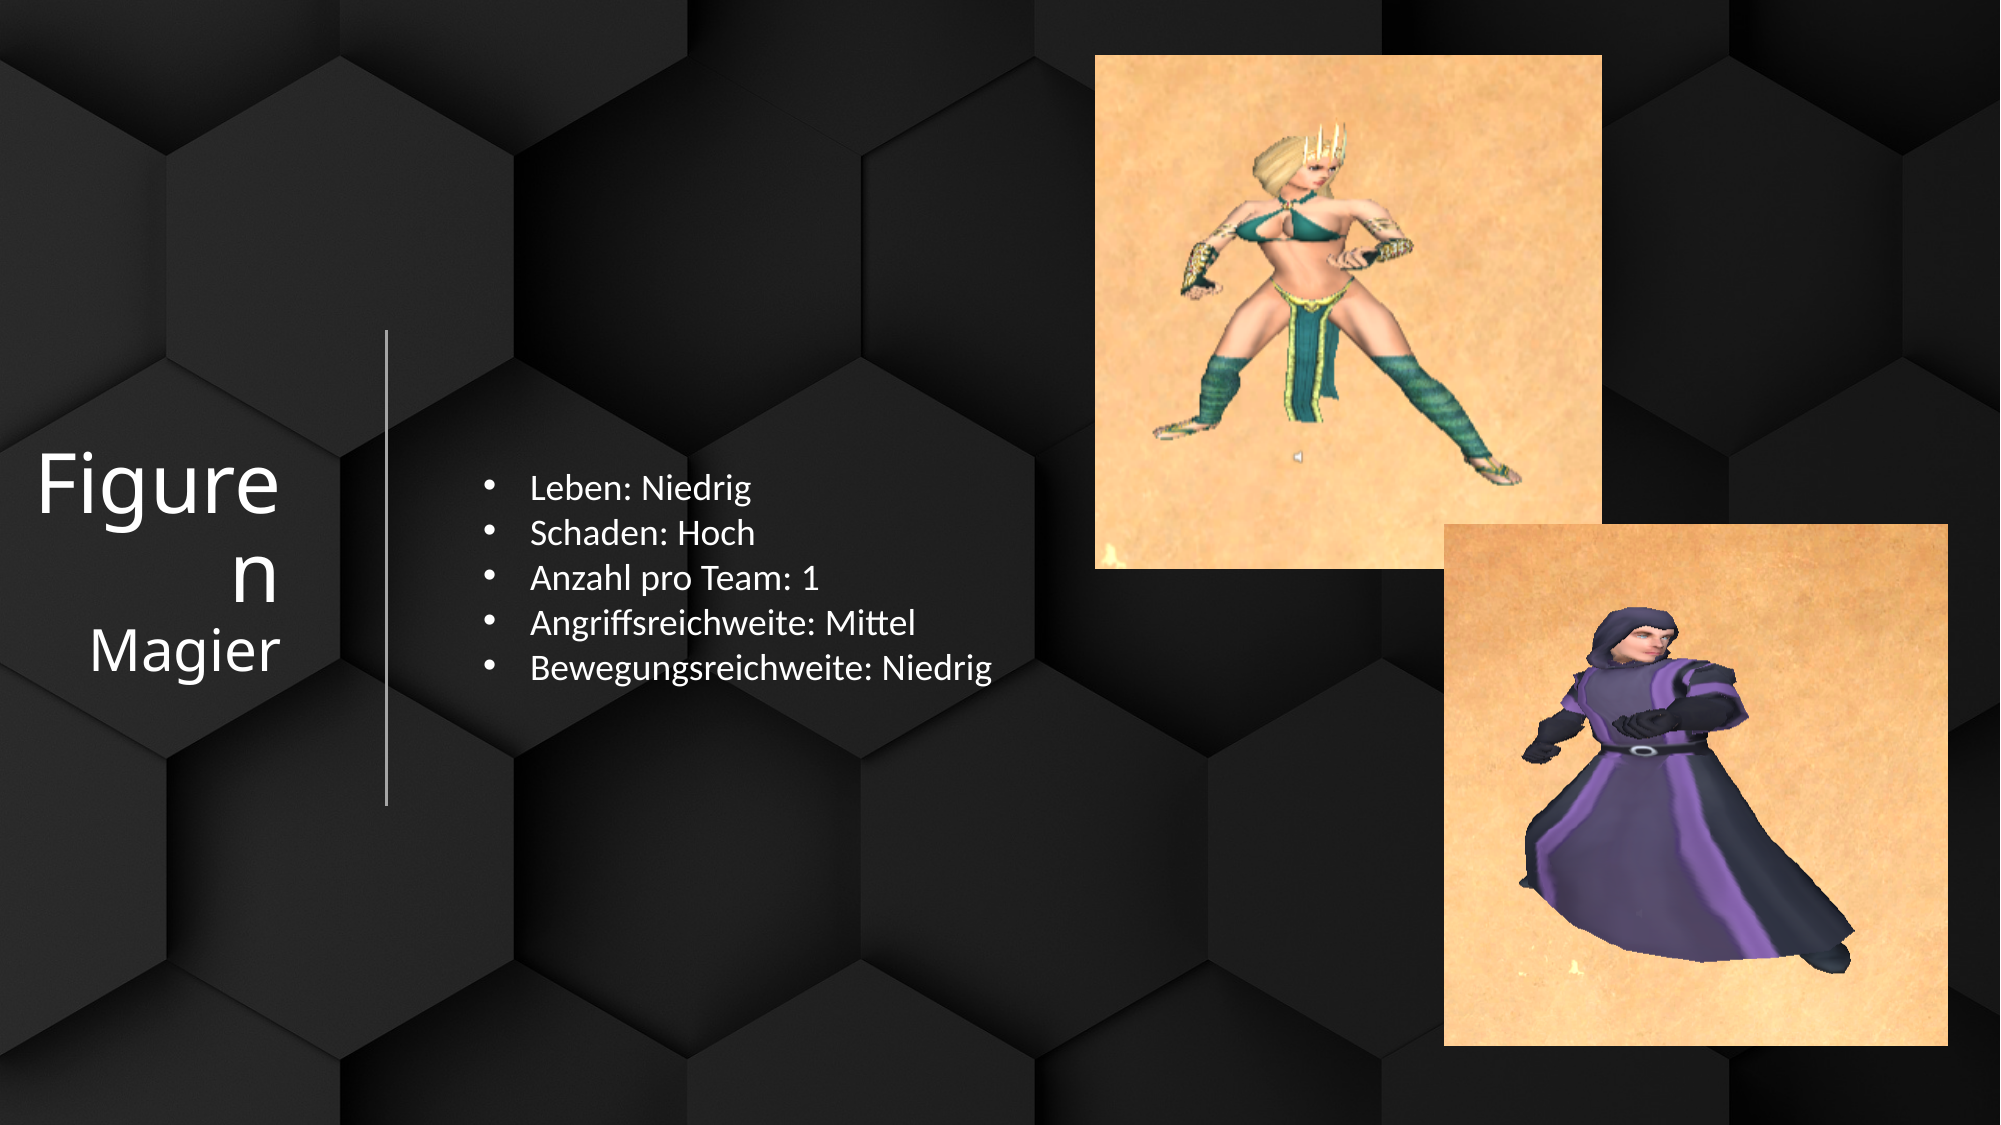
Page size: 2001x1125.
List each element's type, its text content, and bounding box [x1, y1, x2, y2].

text_box Leben: Niedrig Schaden: Hoch Anzahl pro Team: 1 Angriffsreichweite: Mittel Bewegungsreichweite: Niedrig [468, 285, 1444, 865]
title Figuren Magier [19, 174, 328, 951]
picture [0, 0, 2000, 1125]
